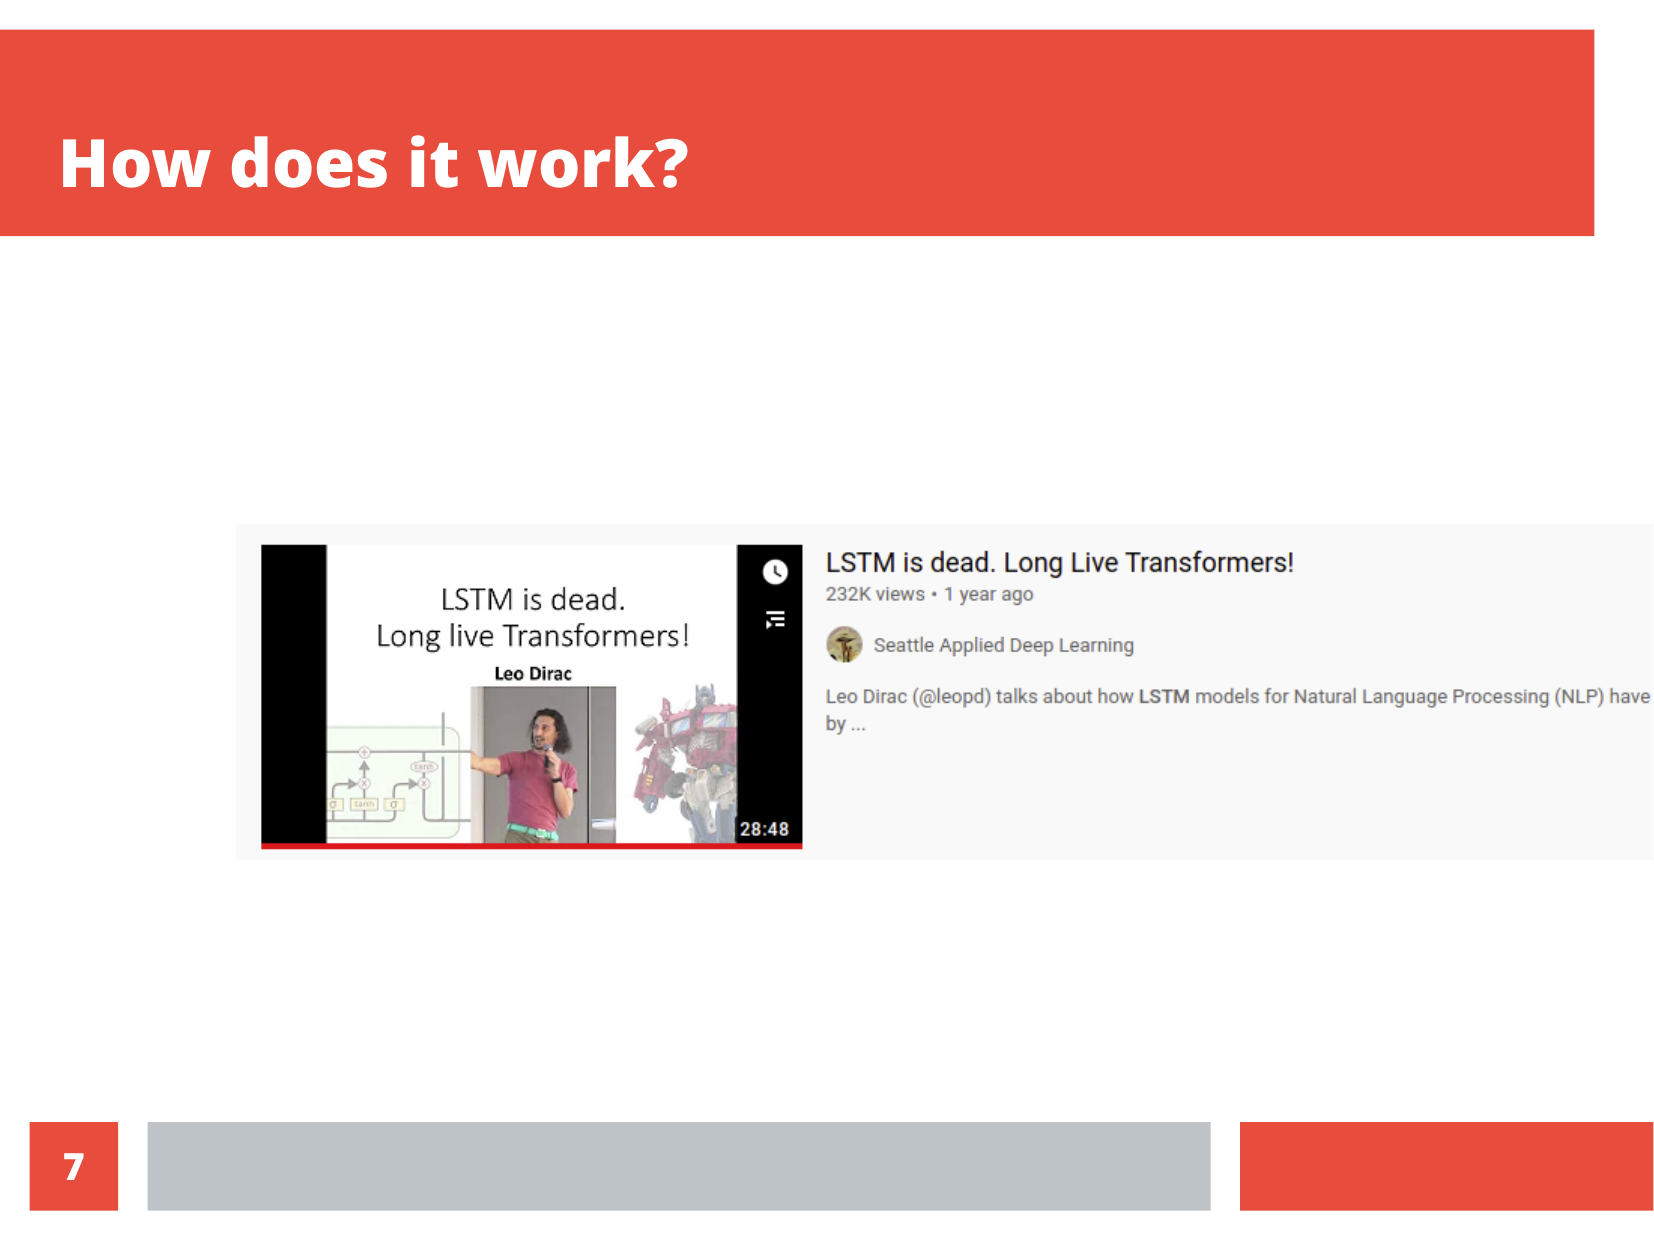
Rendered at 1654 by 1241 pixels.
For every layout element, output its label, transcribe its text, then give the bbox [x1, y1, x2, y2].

title How does it work? [59, 59, 1595, 207]
picture [236, 524, 1654, 860]
